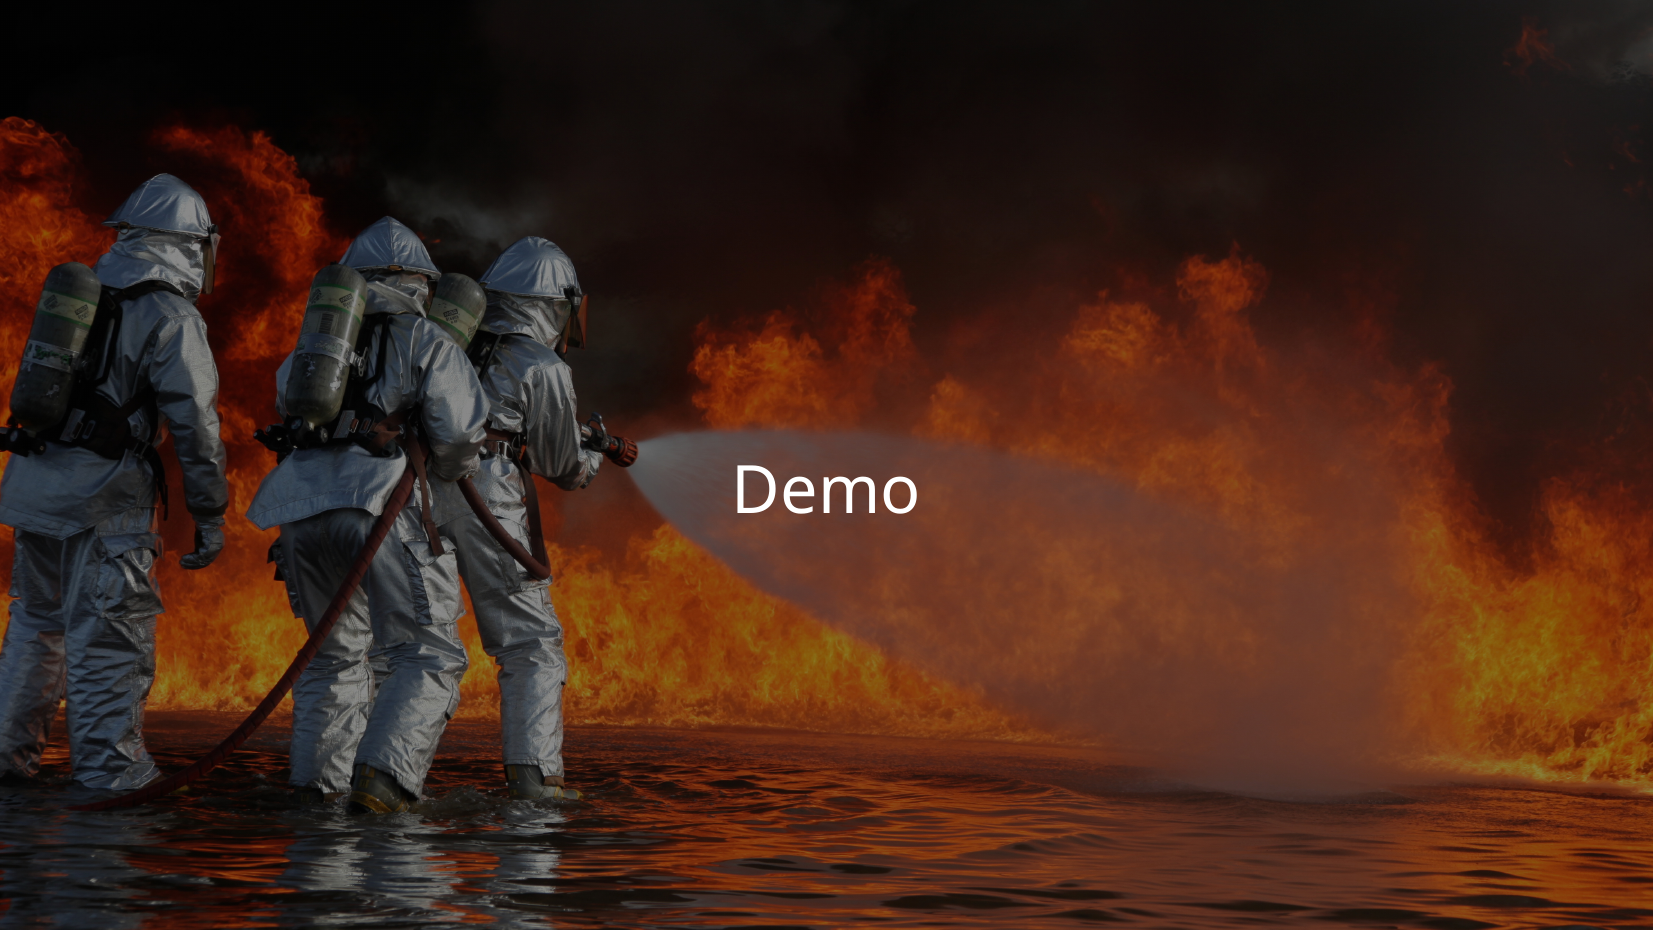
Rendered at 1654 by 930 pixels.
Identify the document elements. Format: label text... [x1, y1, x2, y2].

text_box Demo [82, 217, 1571, 757]
picture [0, 0, 1653, 930]
